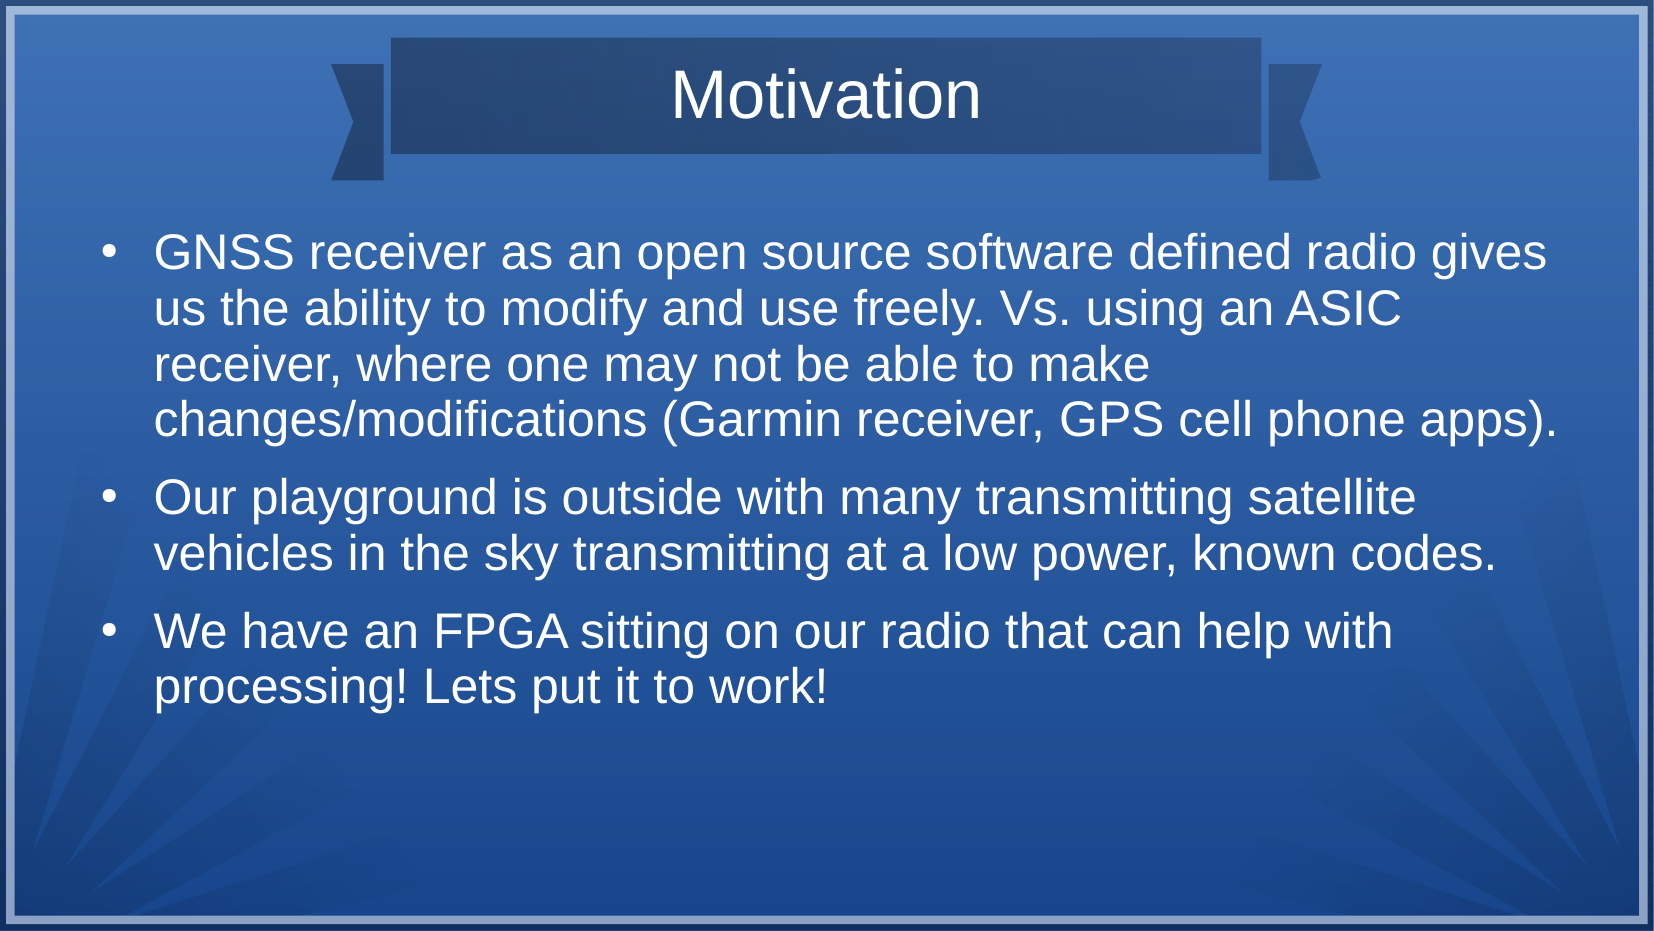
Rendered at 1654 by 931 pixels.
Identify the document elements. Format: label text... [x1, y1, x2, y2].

list GNSS receiver as an open source software defined radio gives us the ability to modify and use freely. Vs. using an ASIC receiver, where one may not be able to make changes/modifications (Garmin receiver, GPS cell phone apps). Our playground is outside with many transmitting satellite vehicles in the sky transmitting at a low power, known codes. We have an FPGA sitting on our radio that can help with processing! Lets put it to work! [82, 224, 1571, 848]
title Motivation [389, 35, 1264, 154]
